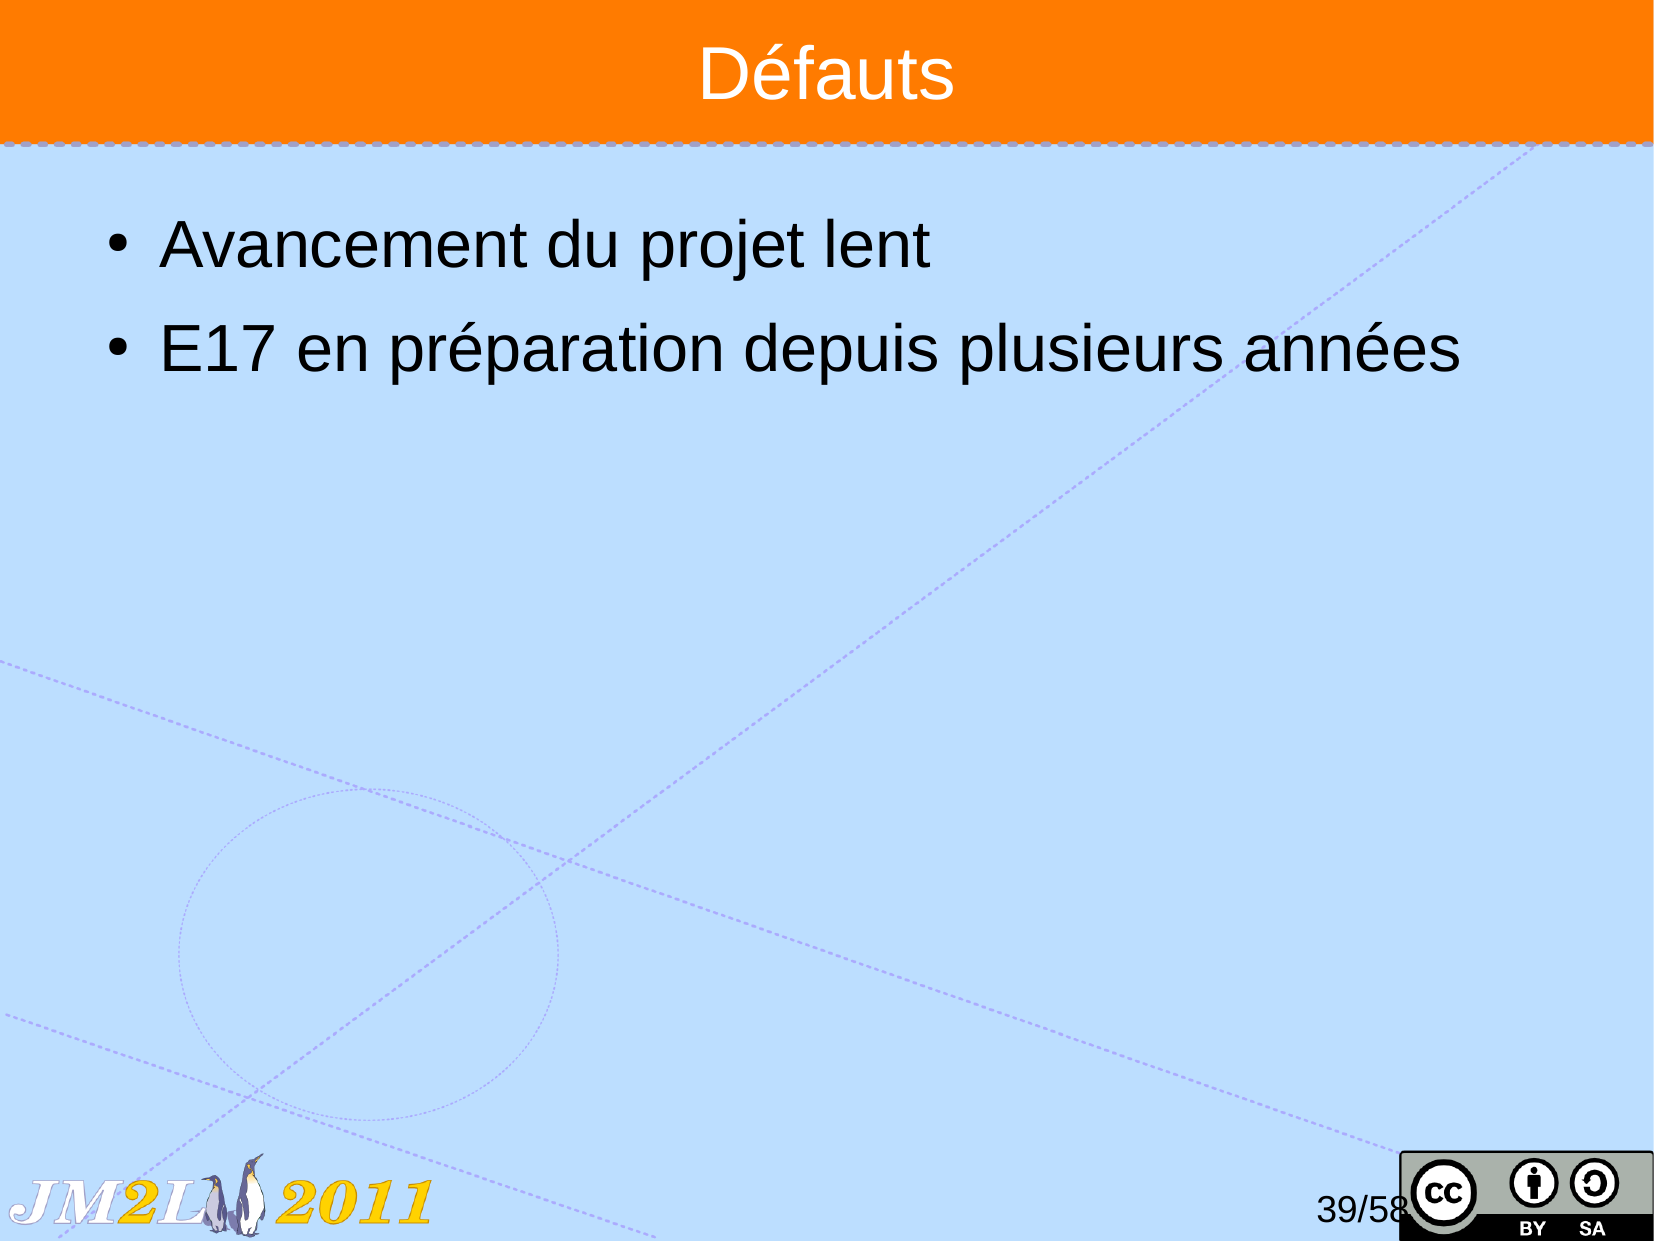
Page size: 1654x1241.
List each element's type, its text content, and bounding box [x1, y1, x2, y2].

list Avancement du projet lent E17 en préparation depuis plusieurs années [88, 206, 1577, 1026]
title Défauts [29, 7, 1625, 141]
picture [0, 0, 1654, 1241]
